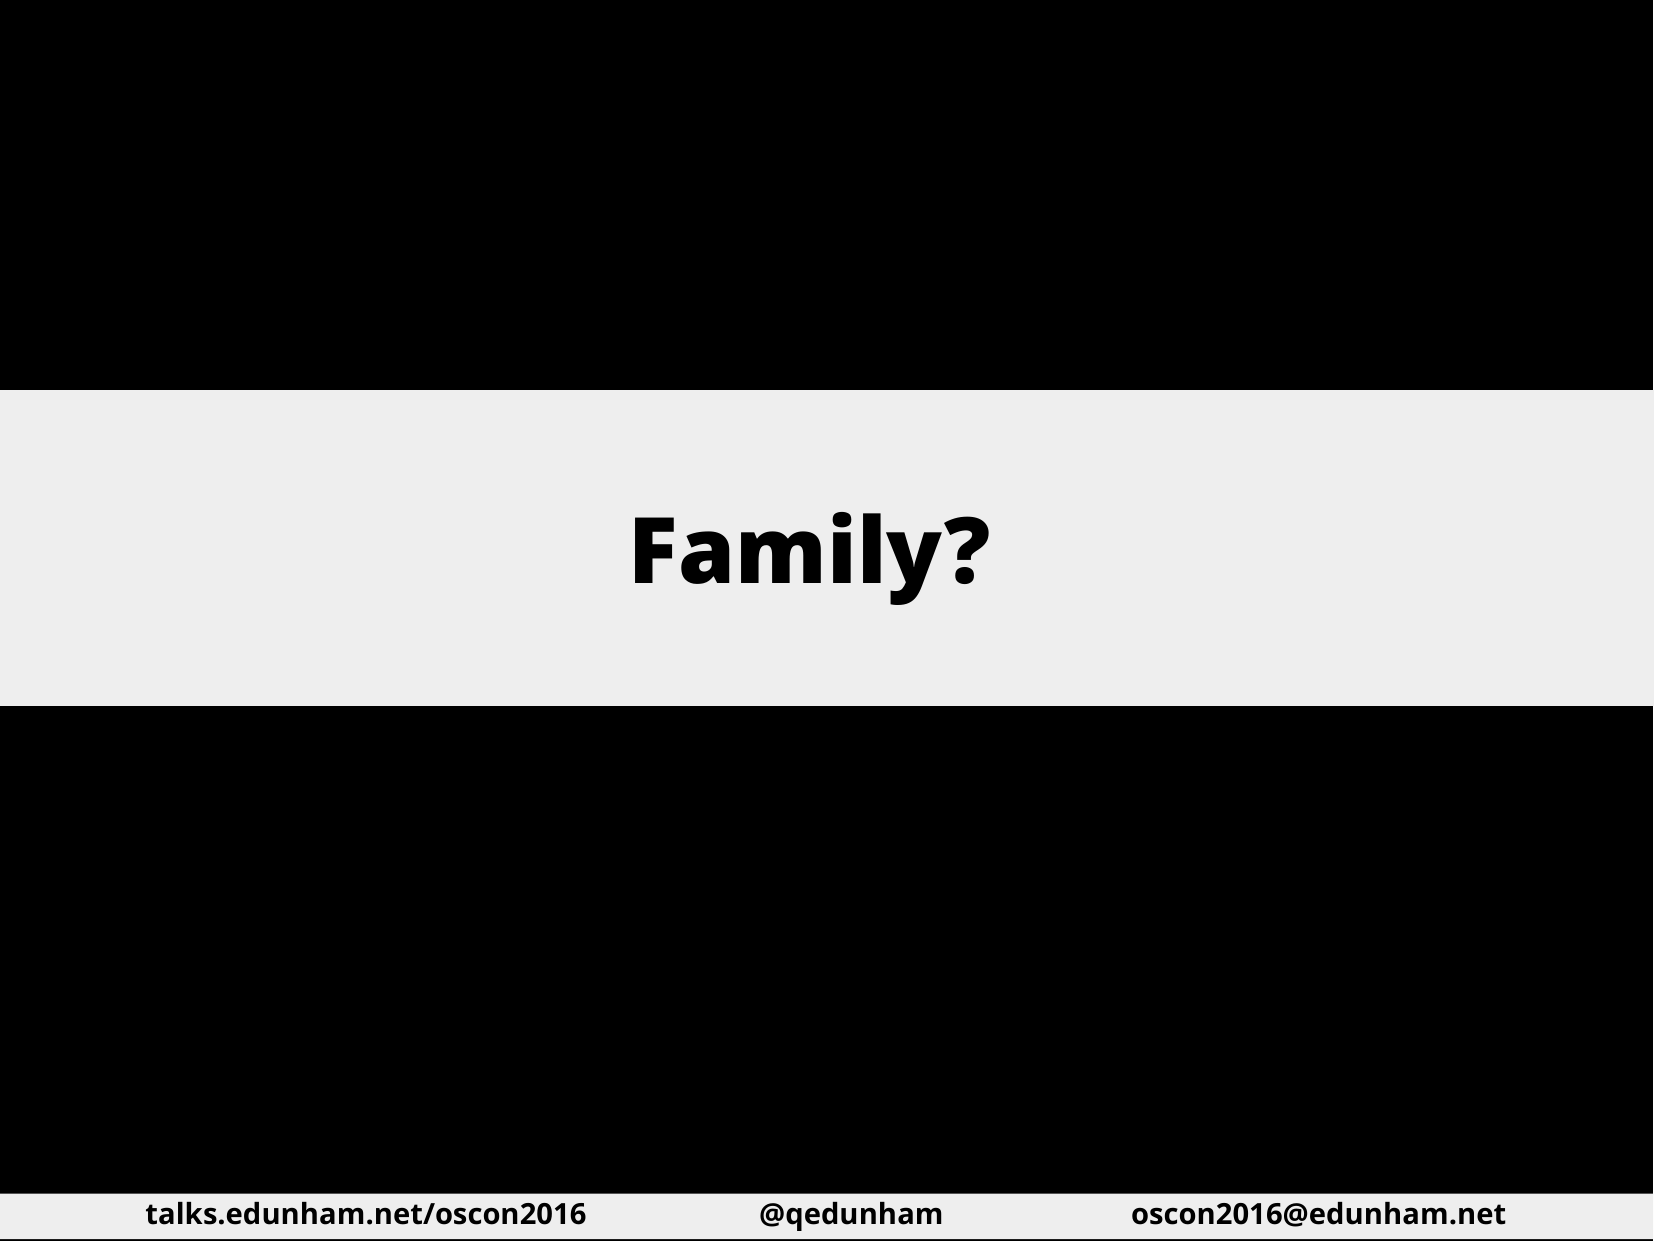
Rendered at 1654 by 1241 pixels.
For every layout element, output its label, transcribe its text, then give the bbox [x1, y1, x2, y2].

title Family? [0, 390, 1621, 706]
